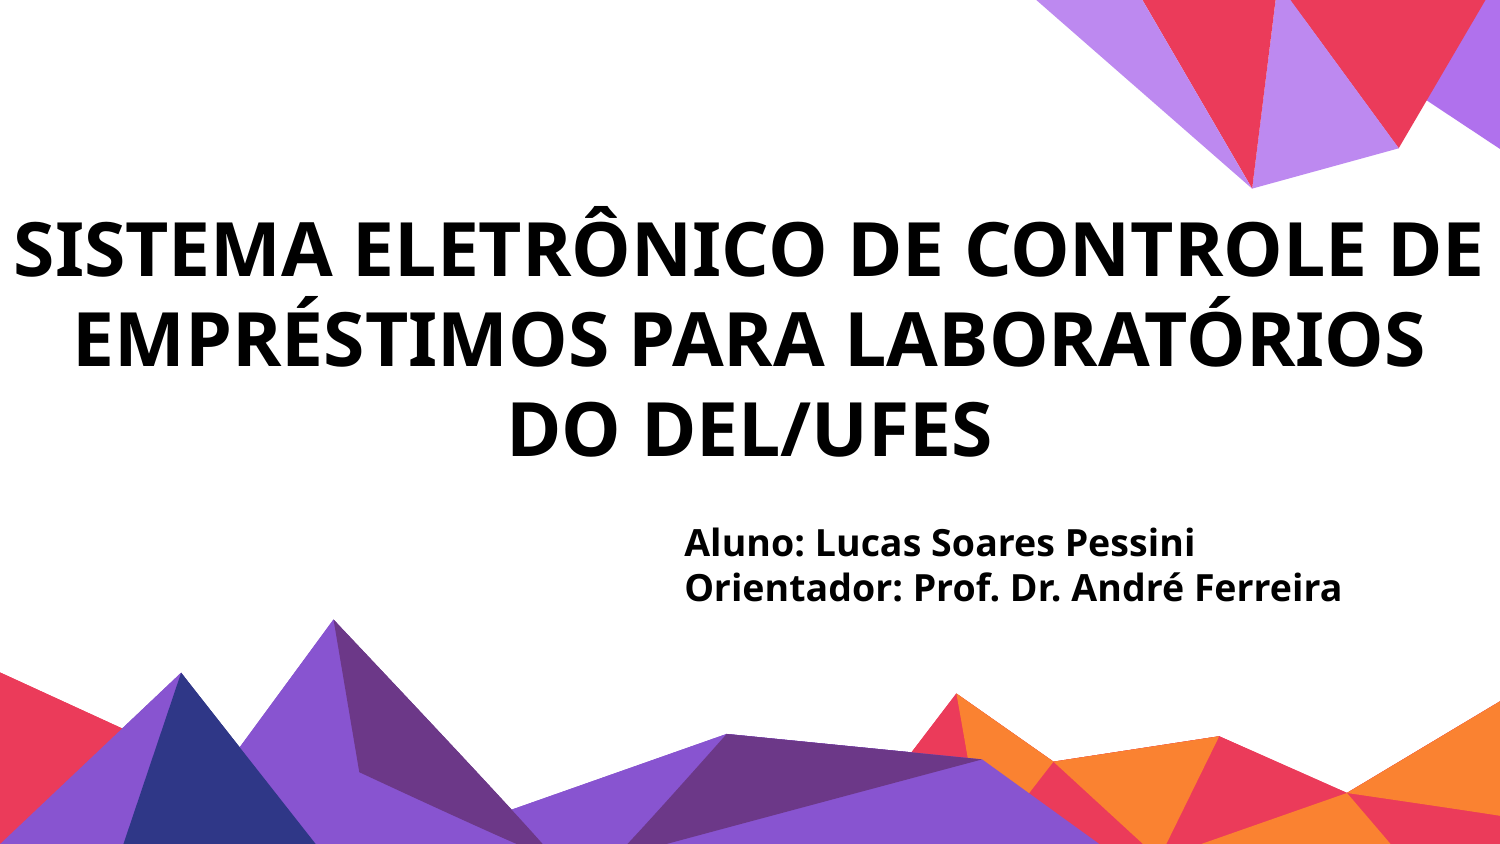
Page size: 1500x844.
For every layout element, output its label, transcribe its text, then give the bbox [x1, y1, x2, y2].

text_box [0, 619, 1500, 844]
subtitle Aluno: Lucas Soares Pessini Orientador: Prof. Dr. André Ferreira [669, 503, 1462, 653]
title SISTEMA ELETRÔNICO DE CONTROLE DE EMPRÉSTIMOS PARA LABORATÓRIOS DO DEL/UFES [0, 404, 1500, 487]
